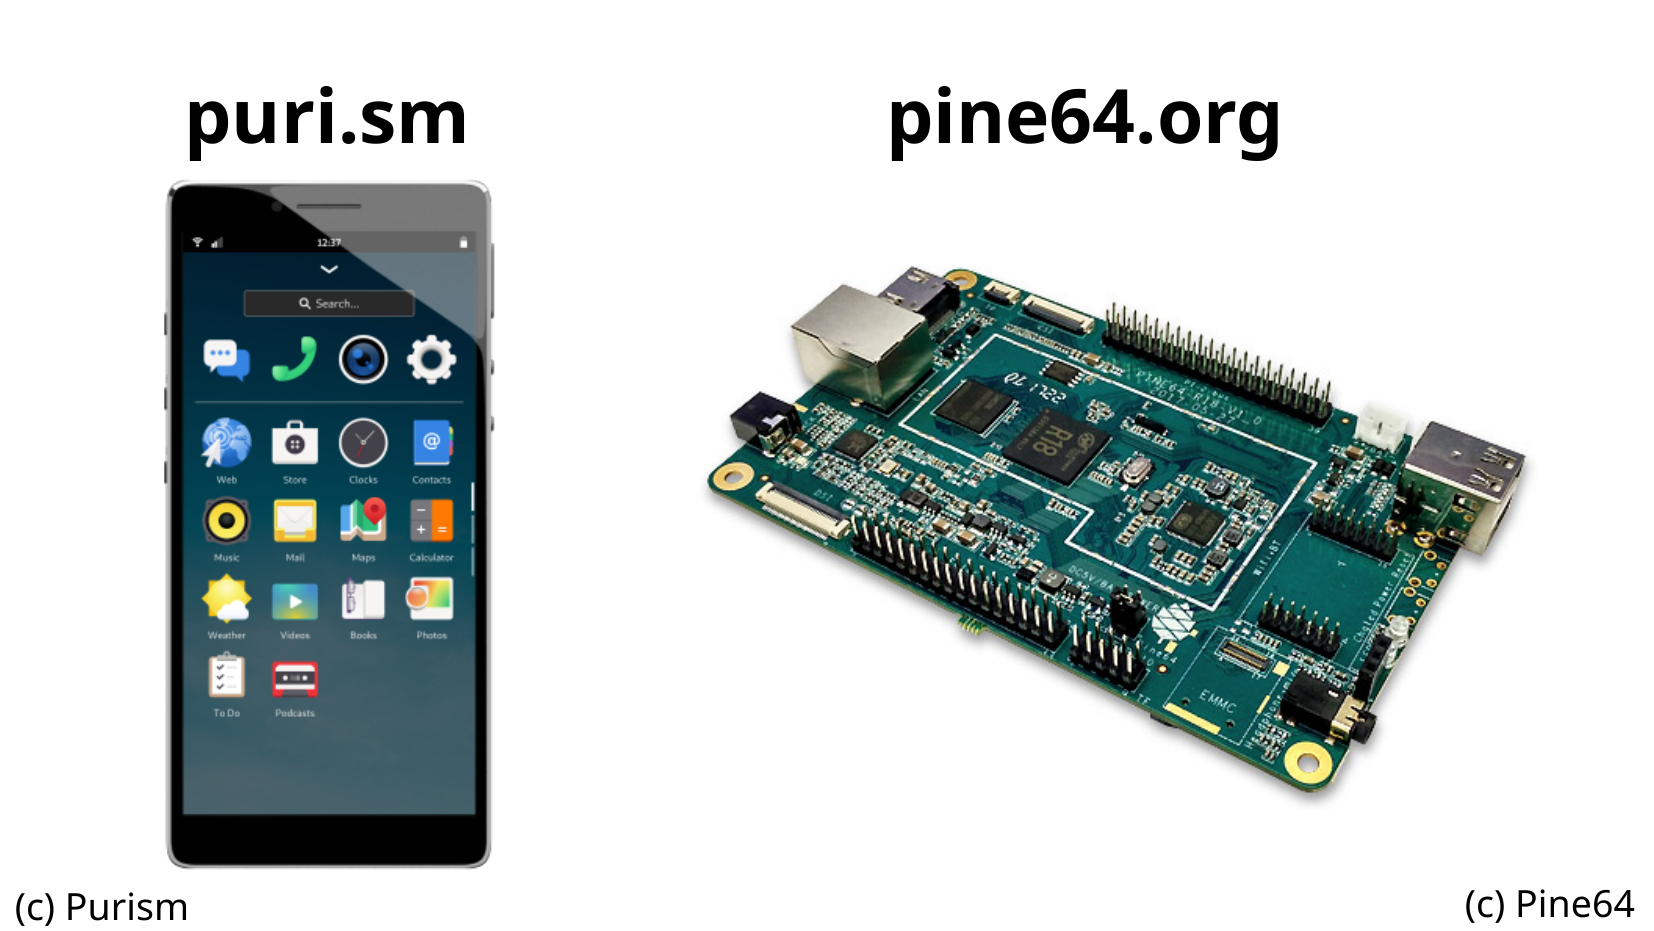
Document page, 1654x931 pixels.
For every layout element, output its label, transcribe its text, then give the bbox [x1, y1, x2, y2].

picture [133, 179, 526, 871]
title pine64.org [600, 37, 1571, 193]
text_box (c) Purism [0, 873, 451, 931]
picture [667, 254, 1606, 810]
text_box (c) Pine64 [1200, 870, 1651, 929]
title puri.sm [106, 37, 549, 193]
